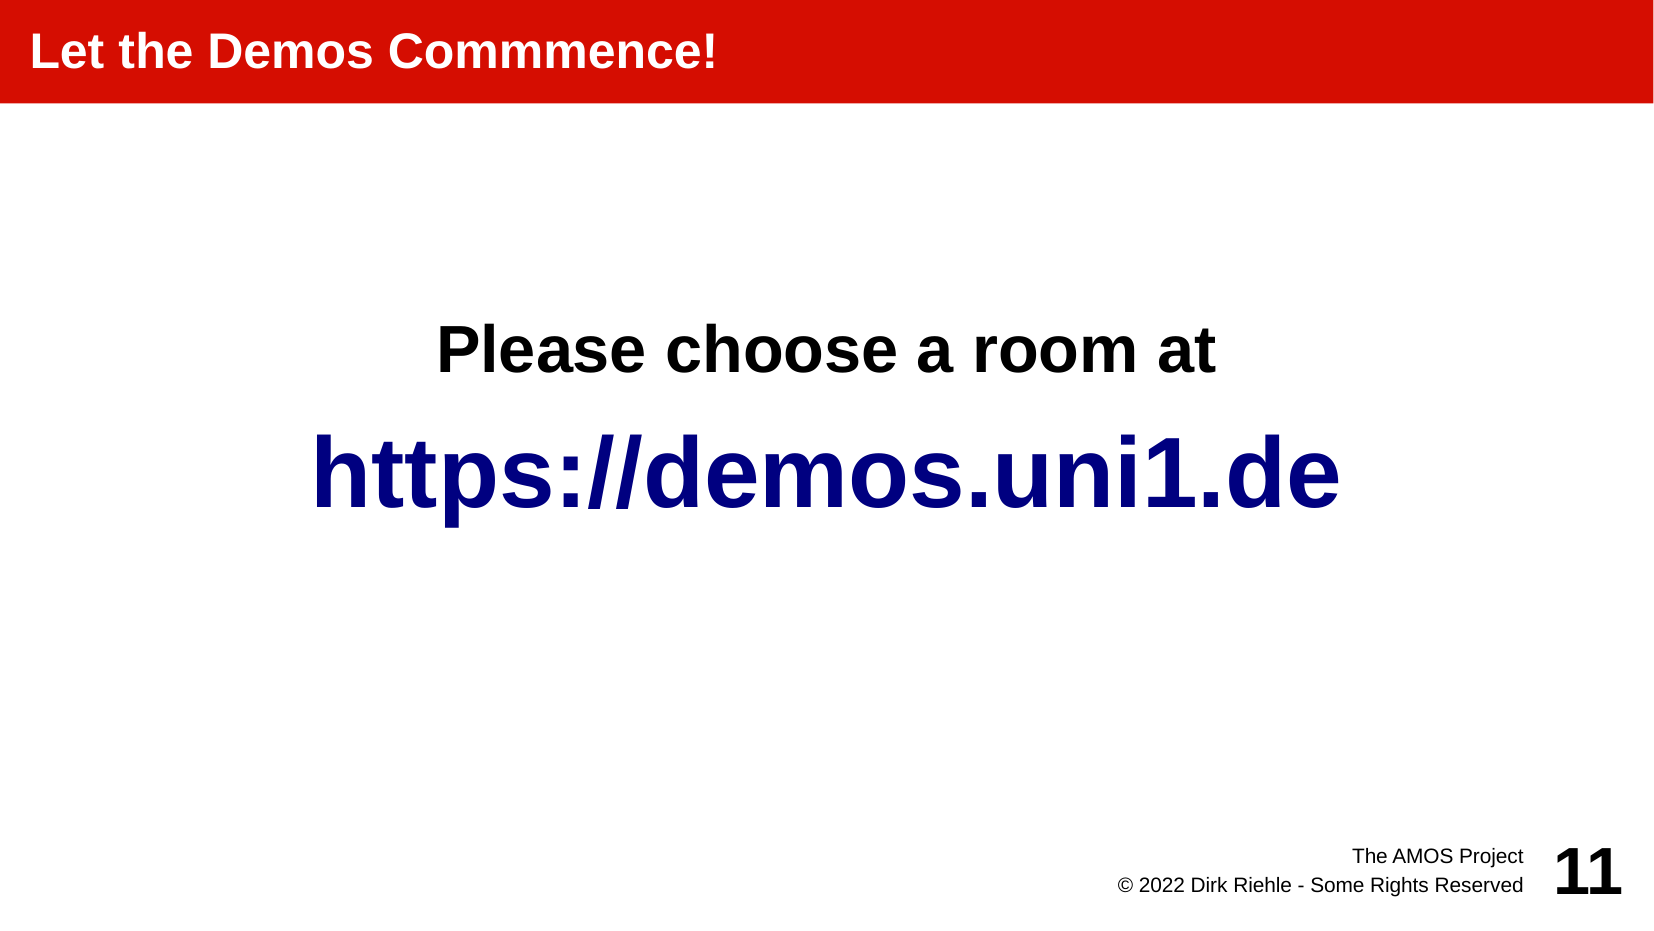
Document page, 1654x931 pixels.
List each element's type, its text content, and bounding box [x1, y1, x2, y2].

title Let the Demos Commmence! [0, 0, 1654, 104]
subtitle Please choose a room at https://demos.uni1.de [29, 132, 1625, 813]
